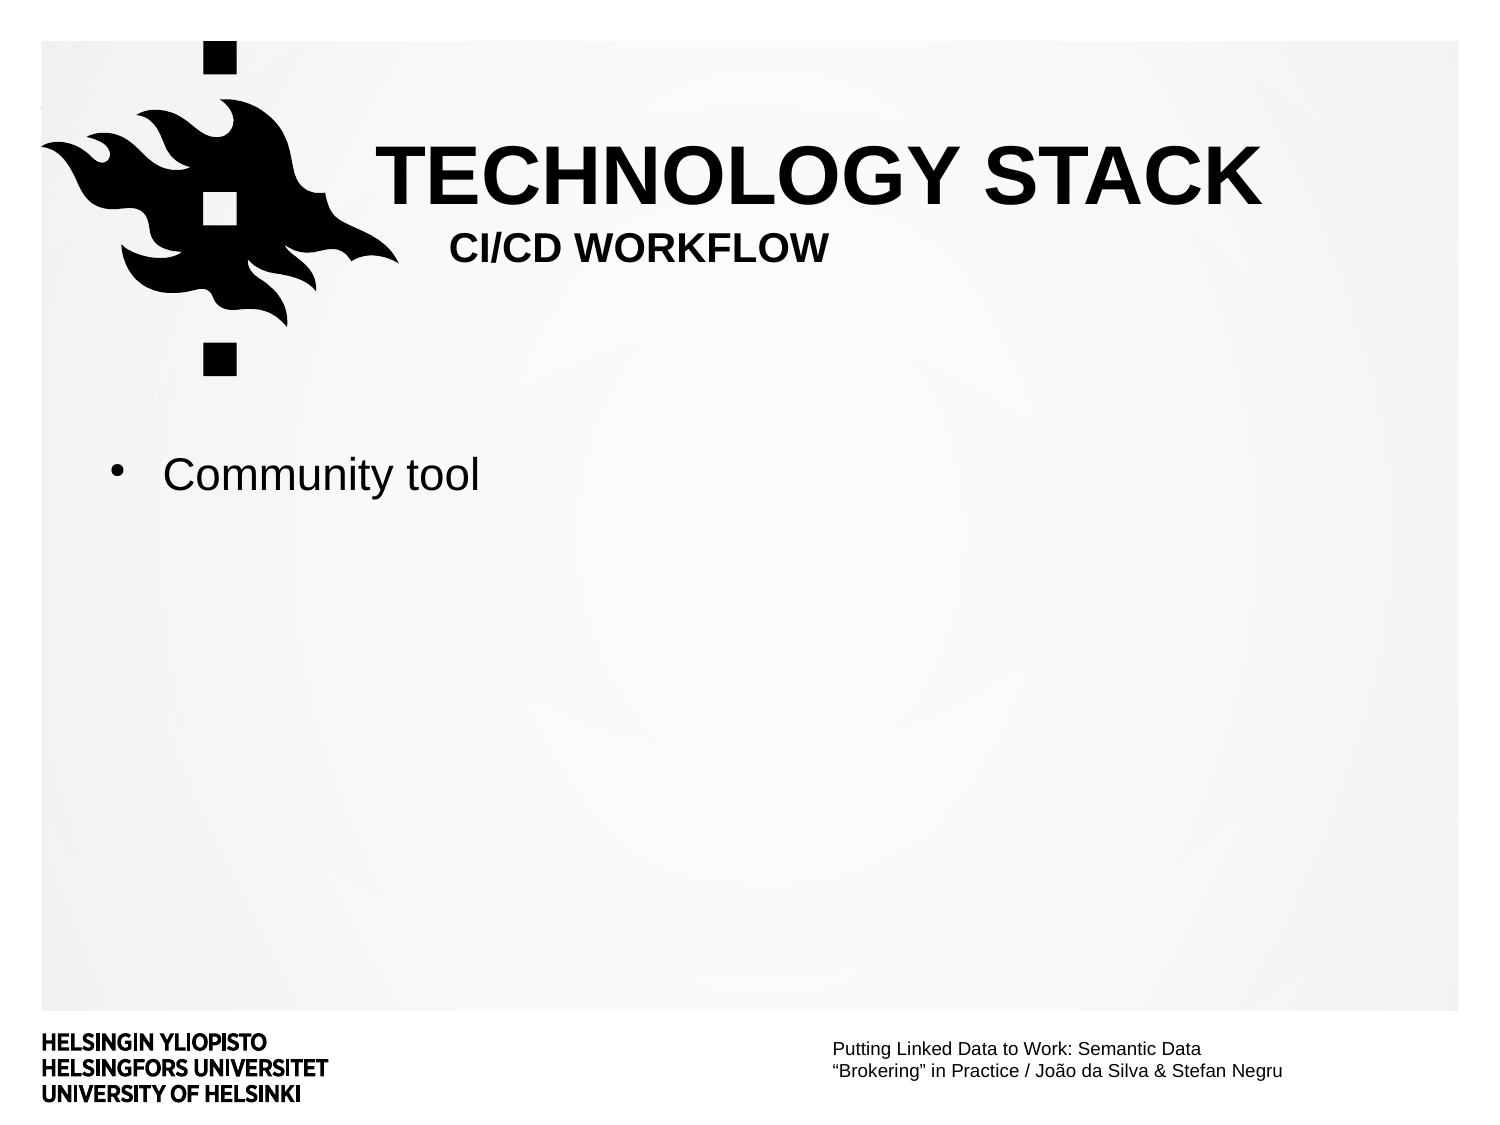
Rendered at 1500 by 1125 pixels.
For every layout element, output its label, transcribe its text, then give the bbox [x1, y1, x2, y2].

title Technology Stack CI/CD workflow [360, 113, 1447, 319]
picture [204, 192, 236, 225]
footer Putting Linked Data to Work: Semantic Data “Brokering” in Practice / João da Silva & Stefan Negru [832, 1011, 1294, 1107]
picture [41, 41, 1459, 1011]
list Community tool [76, 437, 1453, 1000]
